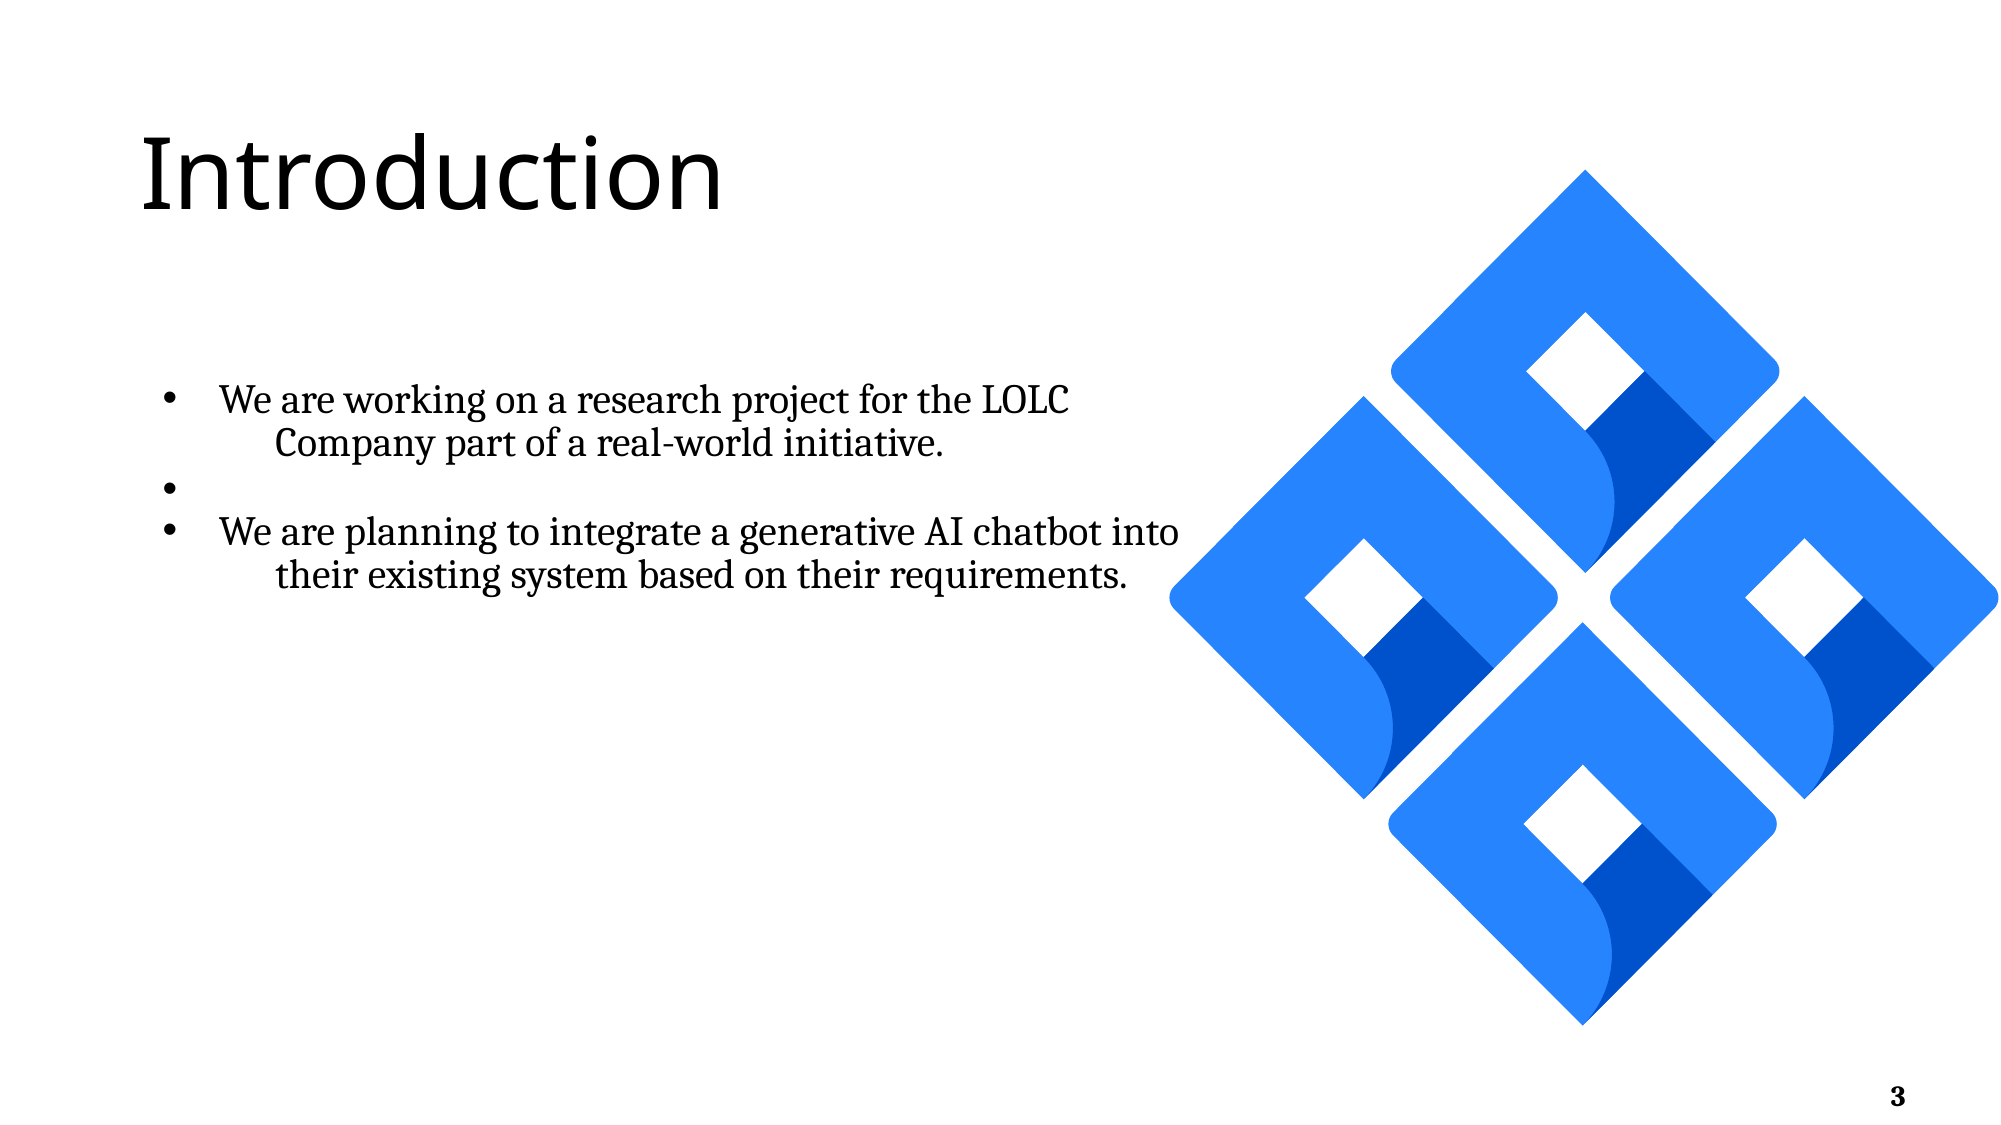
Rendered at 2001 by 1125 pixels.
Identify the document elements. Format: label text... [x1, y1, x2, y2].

text_box Introduction [140, 112, 912, 231]
picture [1167, 169, 2000, 1026]
text_box We are working on a research project for the LOLC Company part of a real-world initiative. We are planning to integrate a generative AI chatbot into their existing system based on their requirements. [110, 378, 1217, 644]
